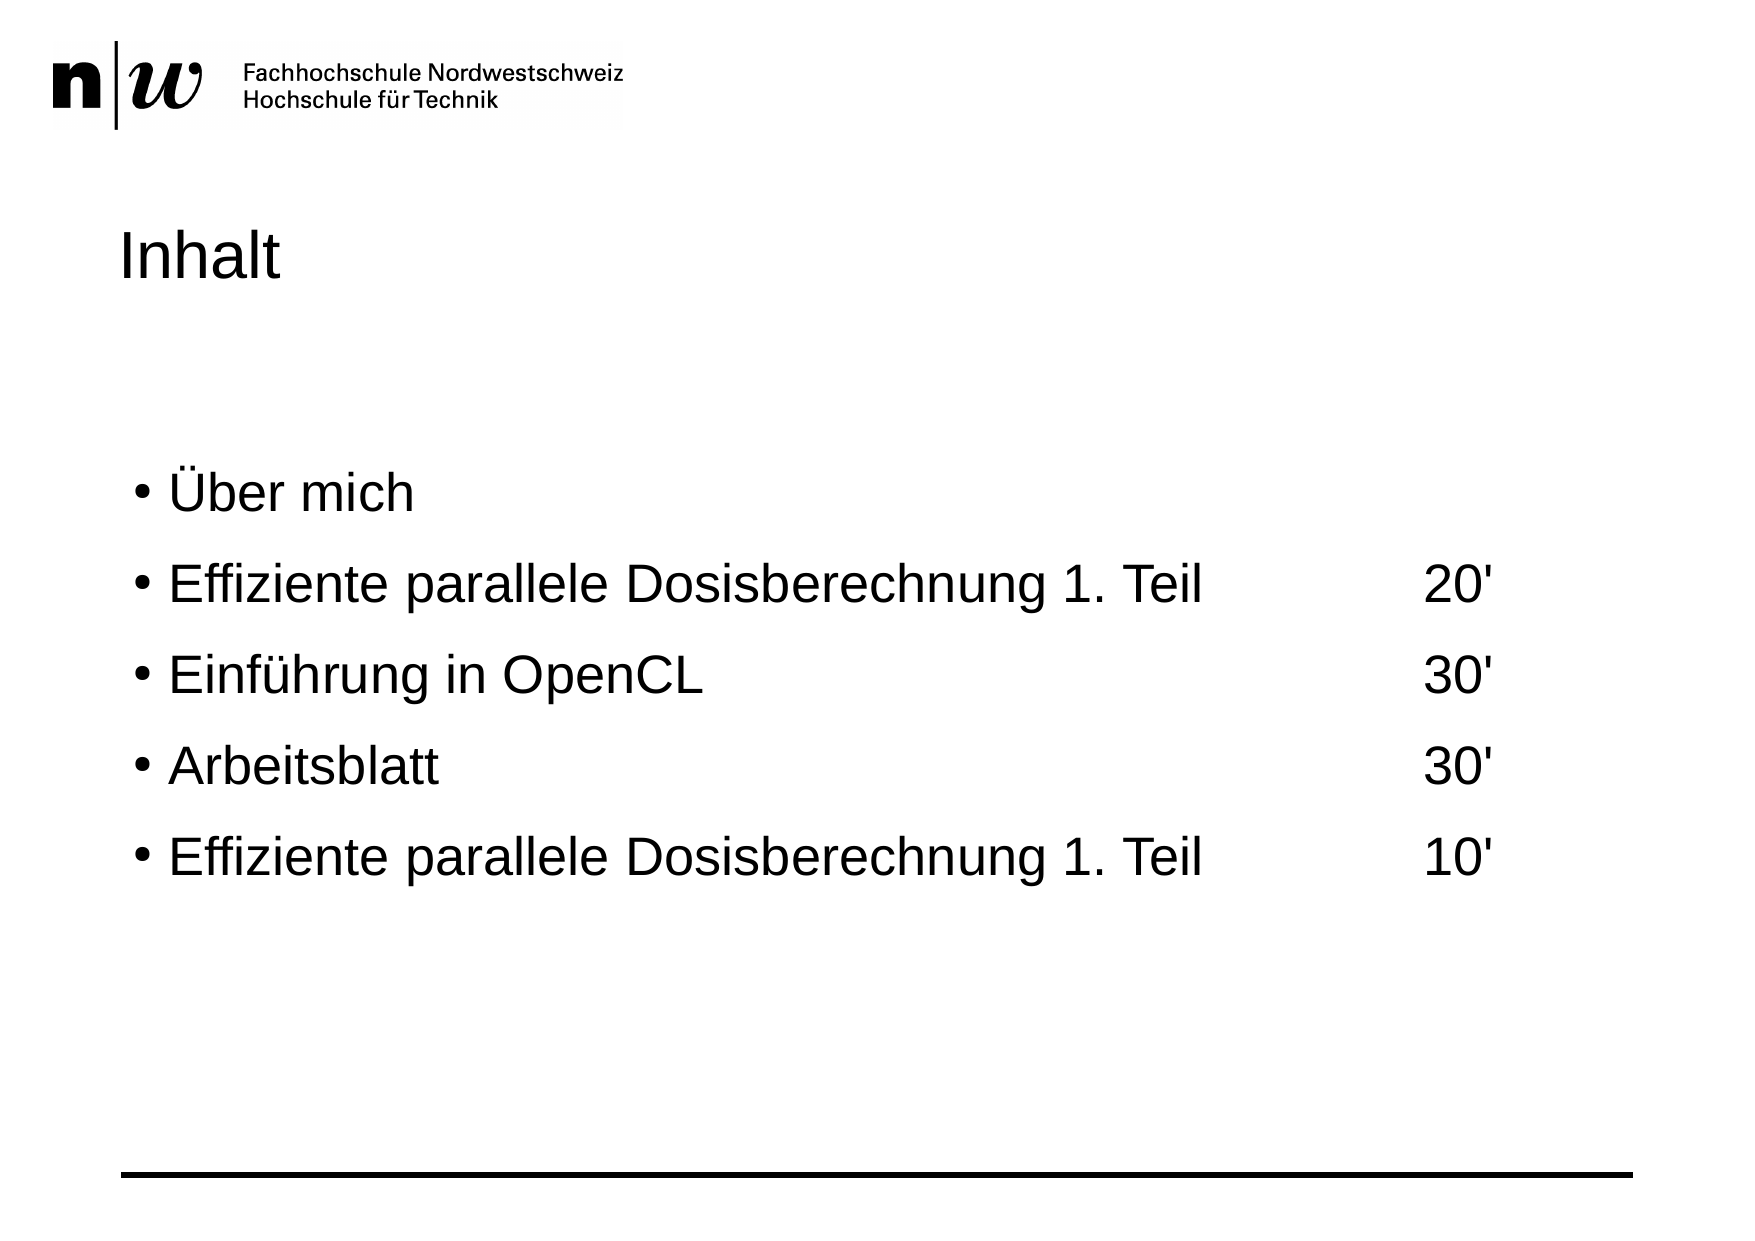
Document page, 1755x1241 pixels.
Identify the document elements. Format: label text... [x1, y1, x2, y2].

picture [53, 41, 623, 130]
text_box Über mich Effiziente parallele Dosisberechnung 1. Teil 20' Einführung in OpenCL 30' Arbeitsblatt 30' Effiziente parallele Dosisberechnung 1. Teil 10' [118, 425, 1630, 1146]
text_box Inhalt [118, 212, 1606, 296]
